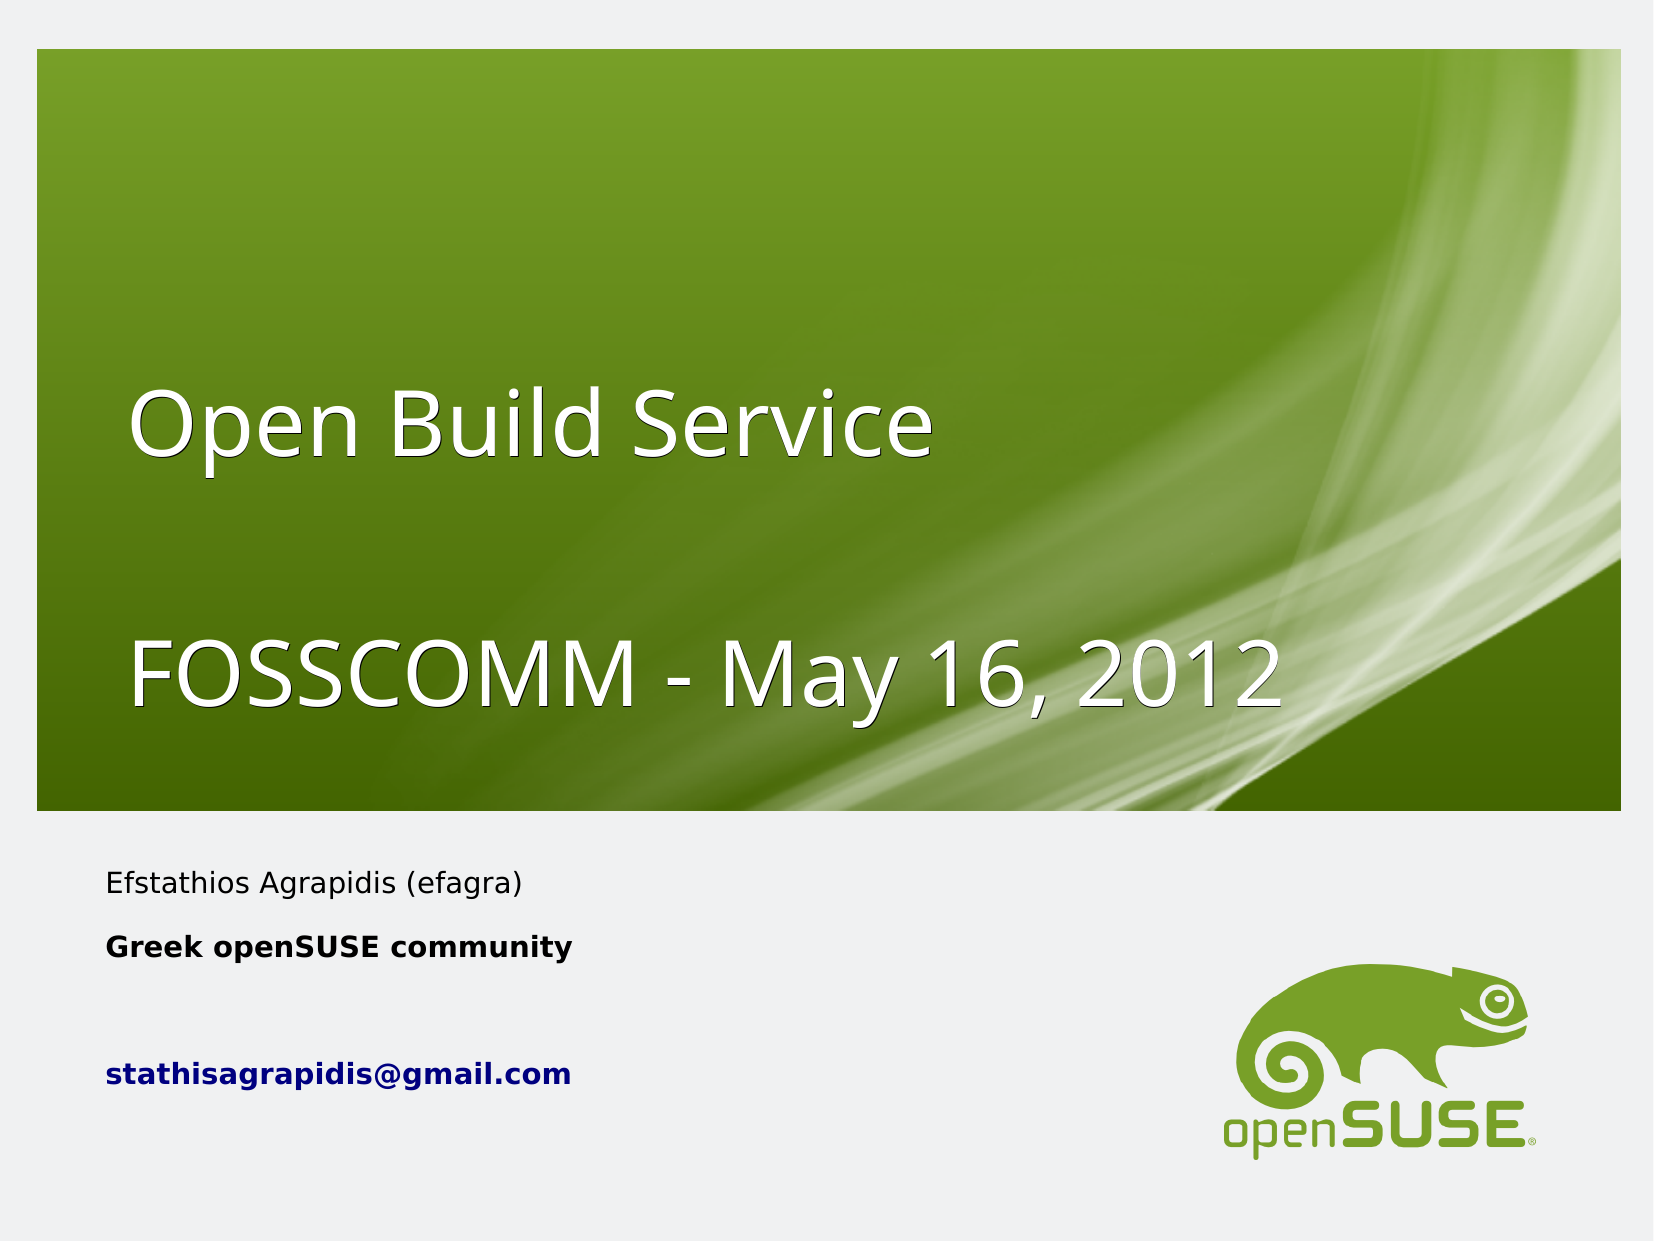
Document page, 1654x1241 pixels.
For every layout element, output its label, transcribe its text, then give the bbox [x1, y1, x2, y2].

title Open Build Service FOSSCOMM - May 16, 2012 [126, 426, 1573, 734]
picture [0, 0, 1654, 1241]
list Efstathios Agrapidis (efagra) Greek openSUSE community stathisagrapidis@gmail.com [105, 866, 838, 1241]
